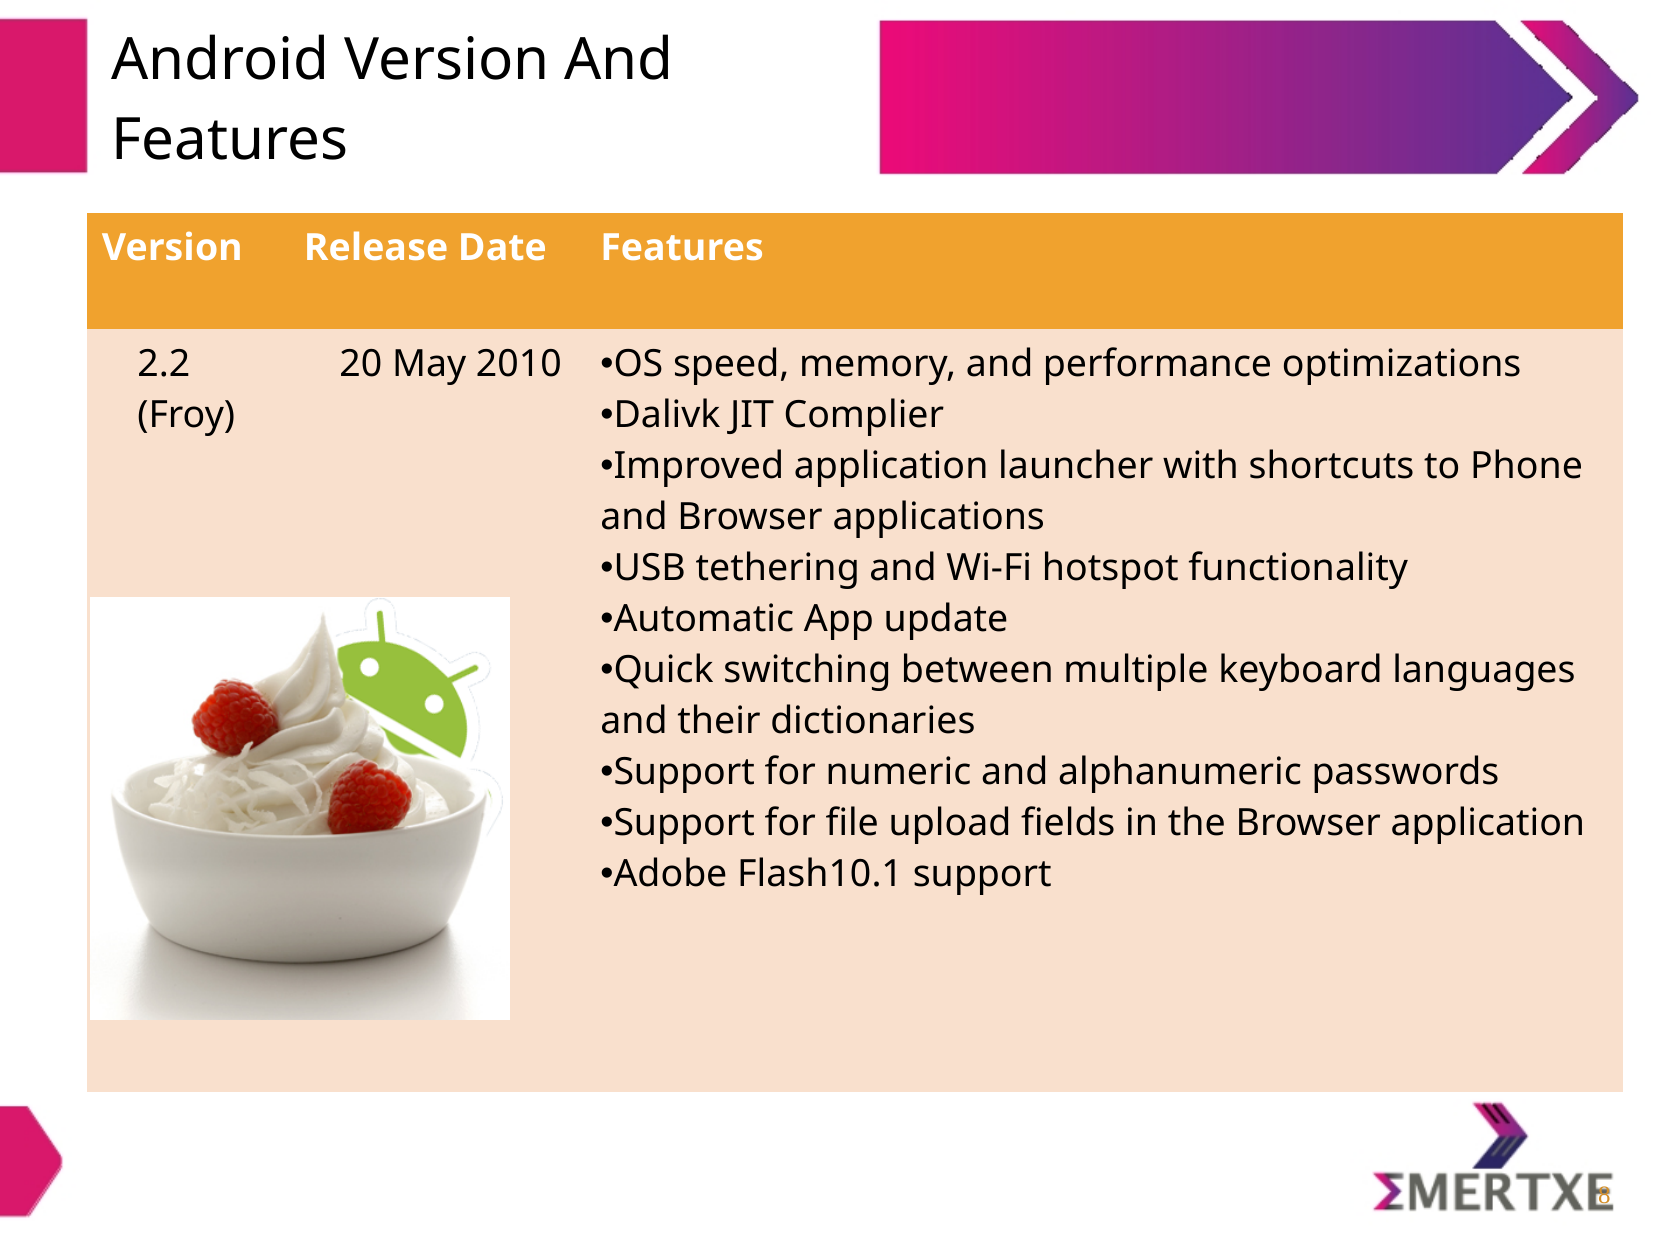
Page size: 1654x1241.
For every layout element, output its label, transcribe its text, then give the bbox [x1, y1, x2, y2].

picture [0, 0, 1654, 1241]
text_box Android Version And Features [96, 10, 1000, 203]
text_box <number> [1488, 1170, 1626, 1216]
table_cell 2.2 (Froy) [87, 329, 289, 1092]
table_cell 20 May 2010 [289, 329, 586, 1092]
table_header Version [87, 213, 289, 329]
table_header Features [586, 213, 1623, 329]
table_cell OS speed, memory, and performance optimizations Dalivk JIT Complier Improved application launcher with shortcuts to Phone and Browser applications USB tethering and Wi-Fi hotspot functionality Automatic App update Quick switching between multiple keyboard languages and their dictionaries Support for numeric and alphanumeric passwords Support for file upload fields in the Browser application Adobe Flash10.1 support [586, 329, 1623, 1092]
table_header Release Date [289, 213, 586, 329]
